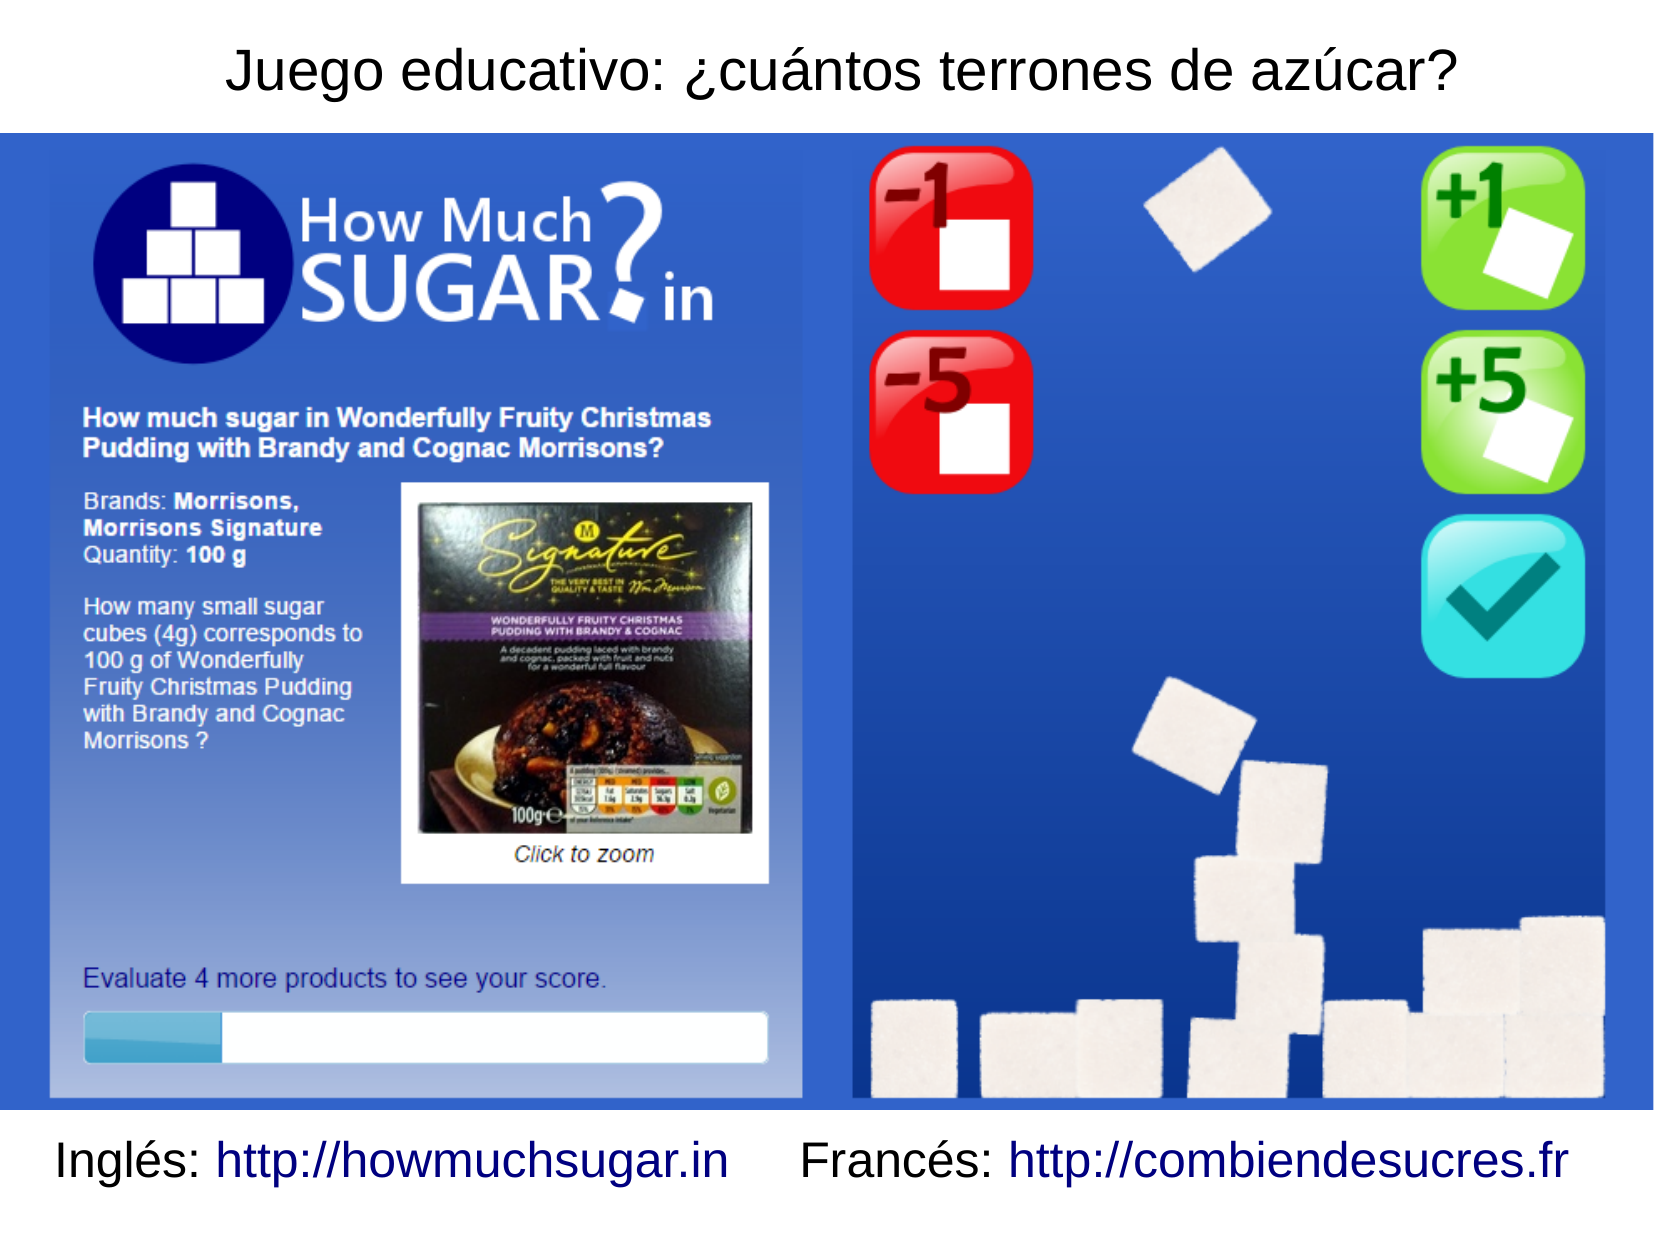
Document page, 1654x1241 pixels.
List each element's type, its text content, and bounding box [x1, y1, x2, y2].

text_box Juego educativo: ¿cuántos terrones de azúcar? [210, 30, 1476, 117]
picture [0, 133, 1654, 1110]
text_box Inglés: http://howmuchsugar.in Francés: http://combiendesucres.fr [39, 1125, 1585, 1241]
